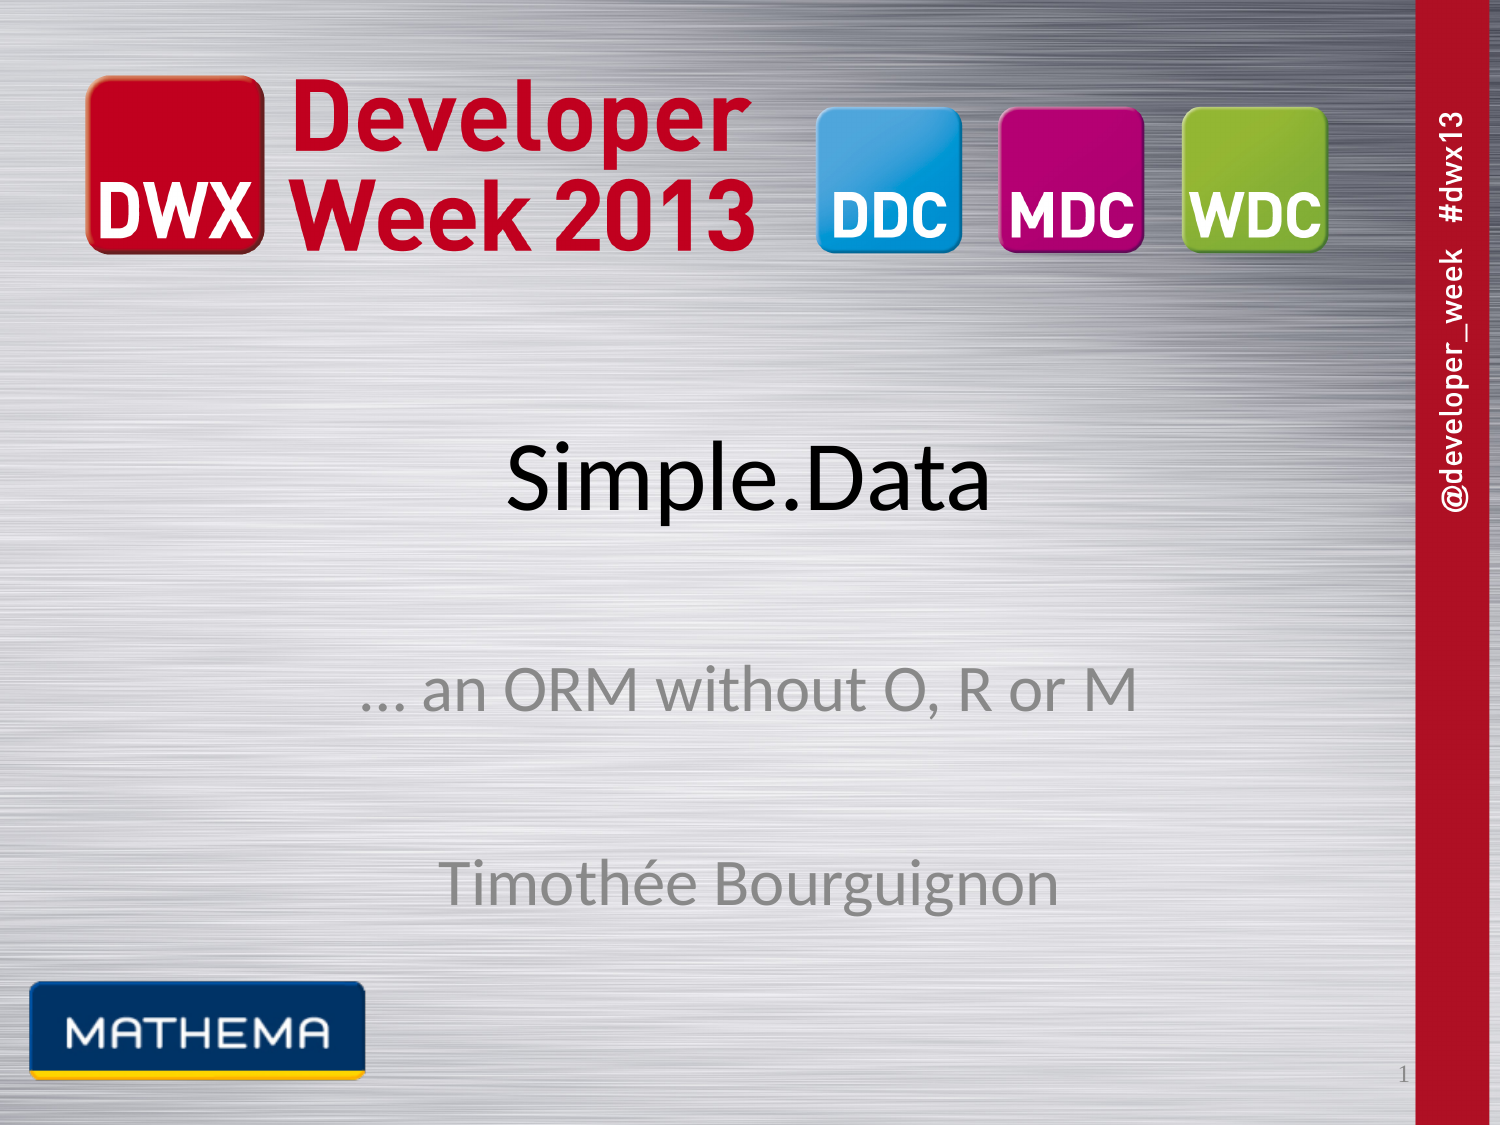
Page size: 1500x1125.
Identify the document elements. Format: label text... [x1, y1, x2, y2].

title Simple.Data [112, 349, 1388, 591]
picture [0, 0, 1500, 1125]
text_box … an ORM without O, R or M Timothée Bourguignon [225, 637, 1276, 926]
